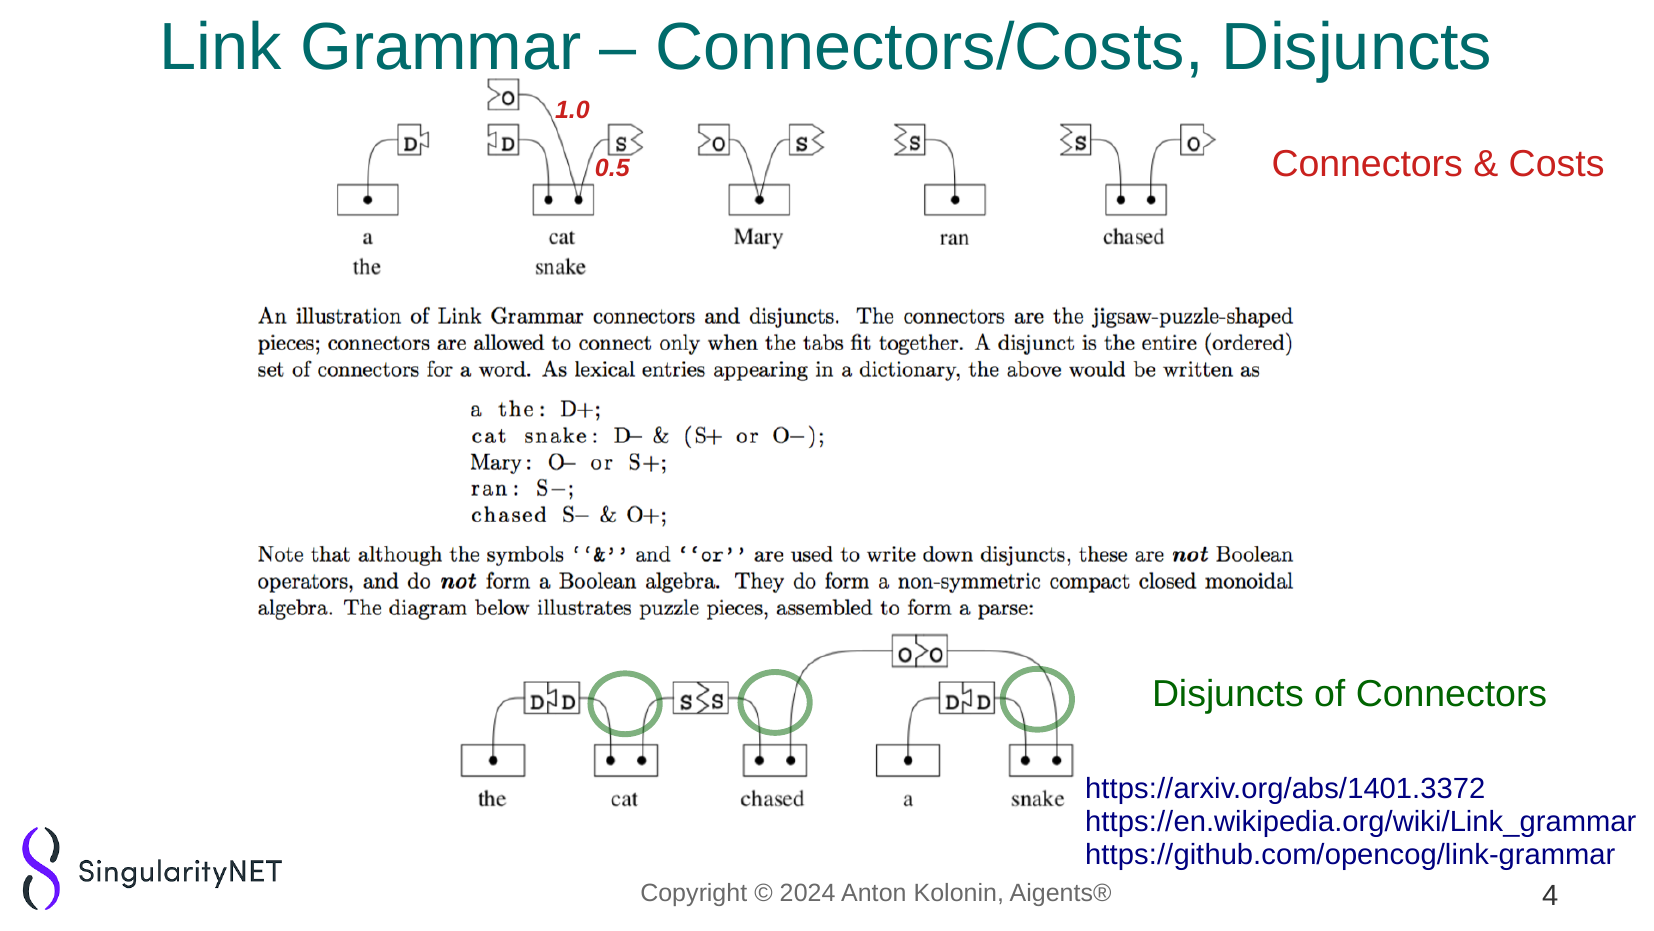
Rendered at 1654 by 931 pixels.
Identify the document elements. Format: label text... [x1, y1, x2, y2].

picture [22, 827, 283, 910]
text_box 0.5 [580, 145, 645, 189]
text_box 1.0 [540, 87, 605, 131]
text_box https://arxiv.org/abs/1401.3372 https://en.wikipedia.org/wiki/Link_grammar https://github.com/opencog/link-grammar [1070, 764, 1653, 878]
text_box Disjuncts of Connectors [1137, 664, 1563, 722]
text_box Connectors & Costs [1256, 134, 1620, 192]
picture [228, 96, 1326, 817]
text_box Link Grammar – Connectors/Costs, Disjuncts [0, 0, 1654, 96]
